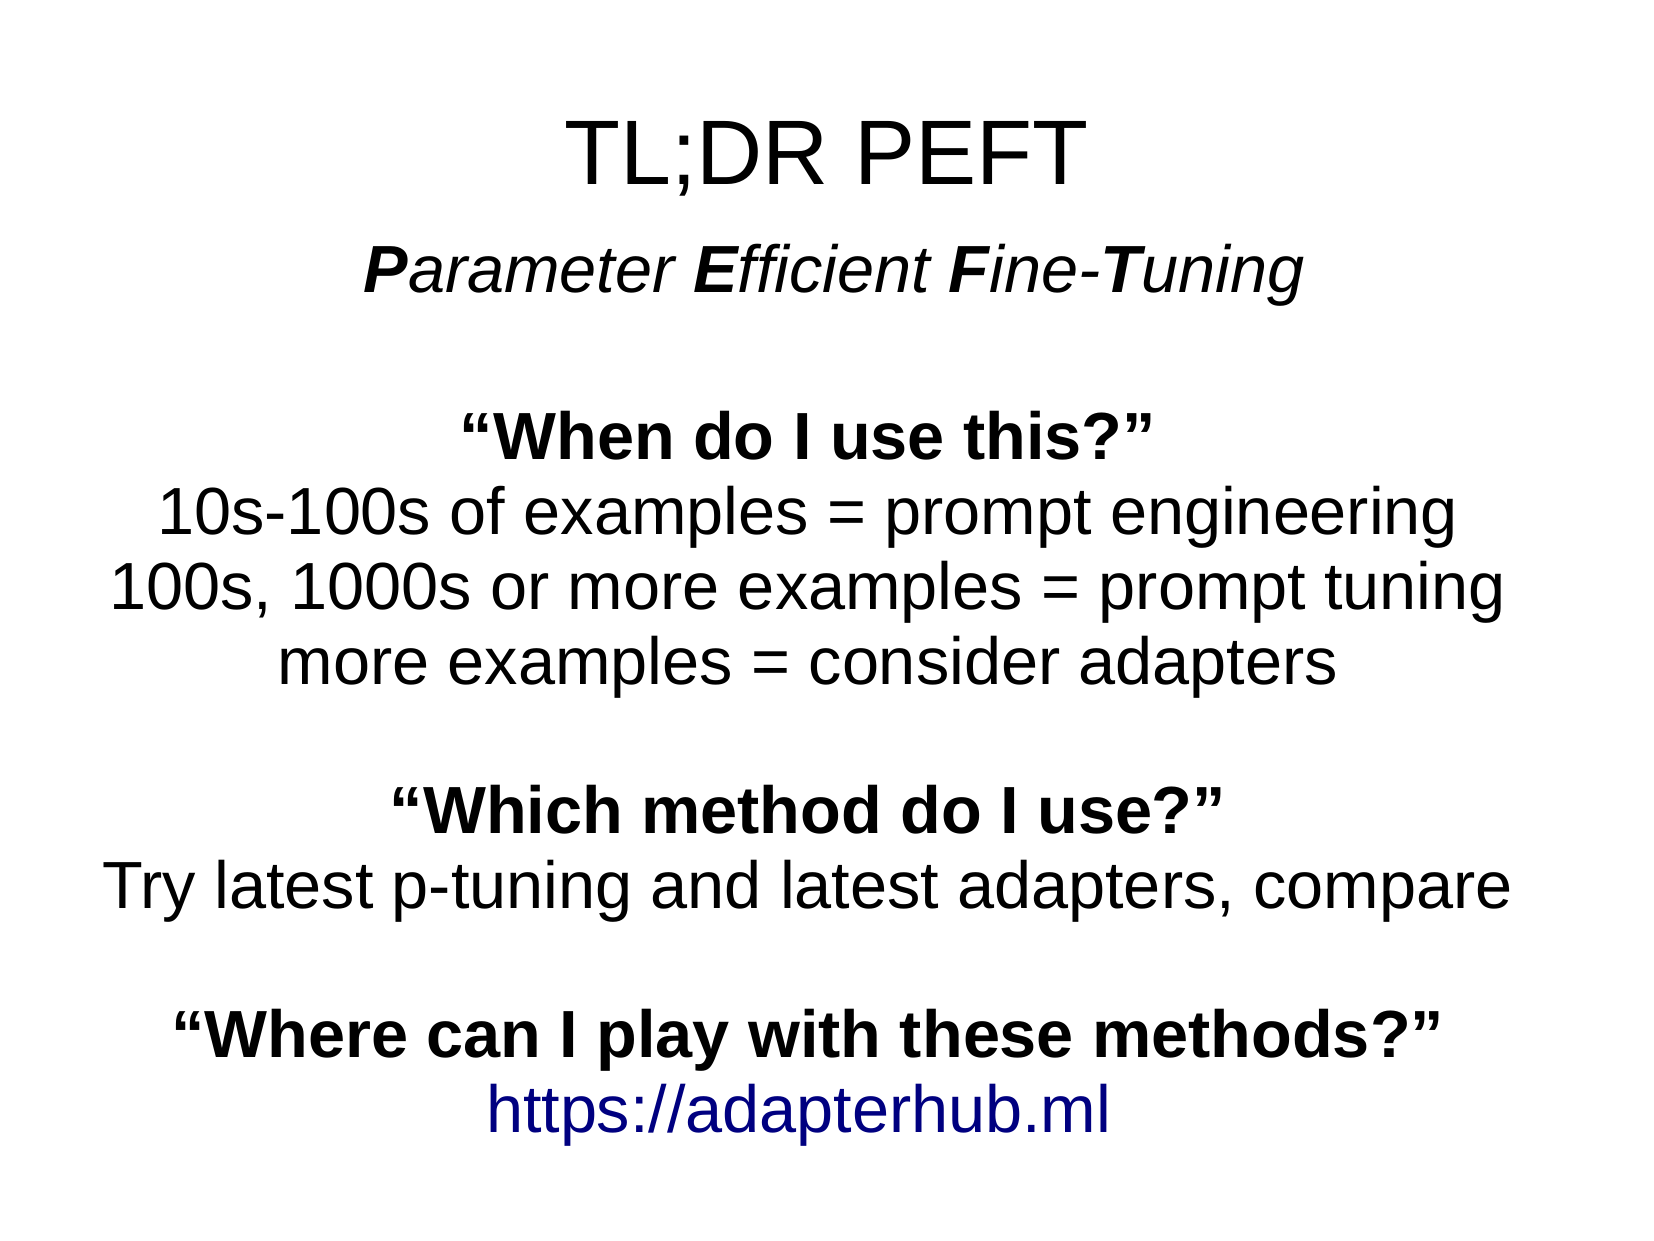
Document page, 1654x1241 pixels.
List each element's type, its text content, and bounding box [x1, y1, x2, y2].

text_box “When do I use this?” 10s-100s of examples = prompt engineering 100s, 1000s or more examples = prompt tuning more examples = consider adapters “Which method do I use?” Try latest p-tuning and latest adapters, compare “Where can I play with these methods?” https://adapterhub.ml [69, 392, 1547, 1155]
title TL;DR PEFT [82, 49, 1571, 257]
subtitle Parameter Efficient Fine-Tuning [90, 222, 1579, 317]
